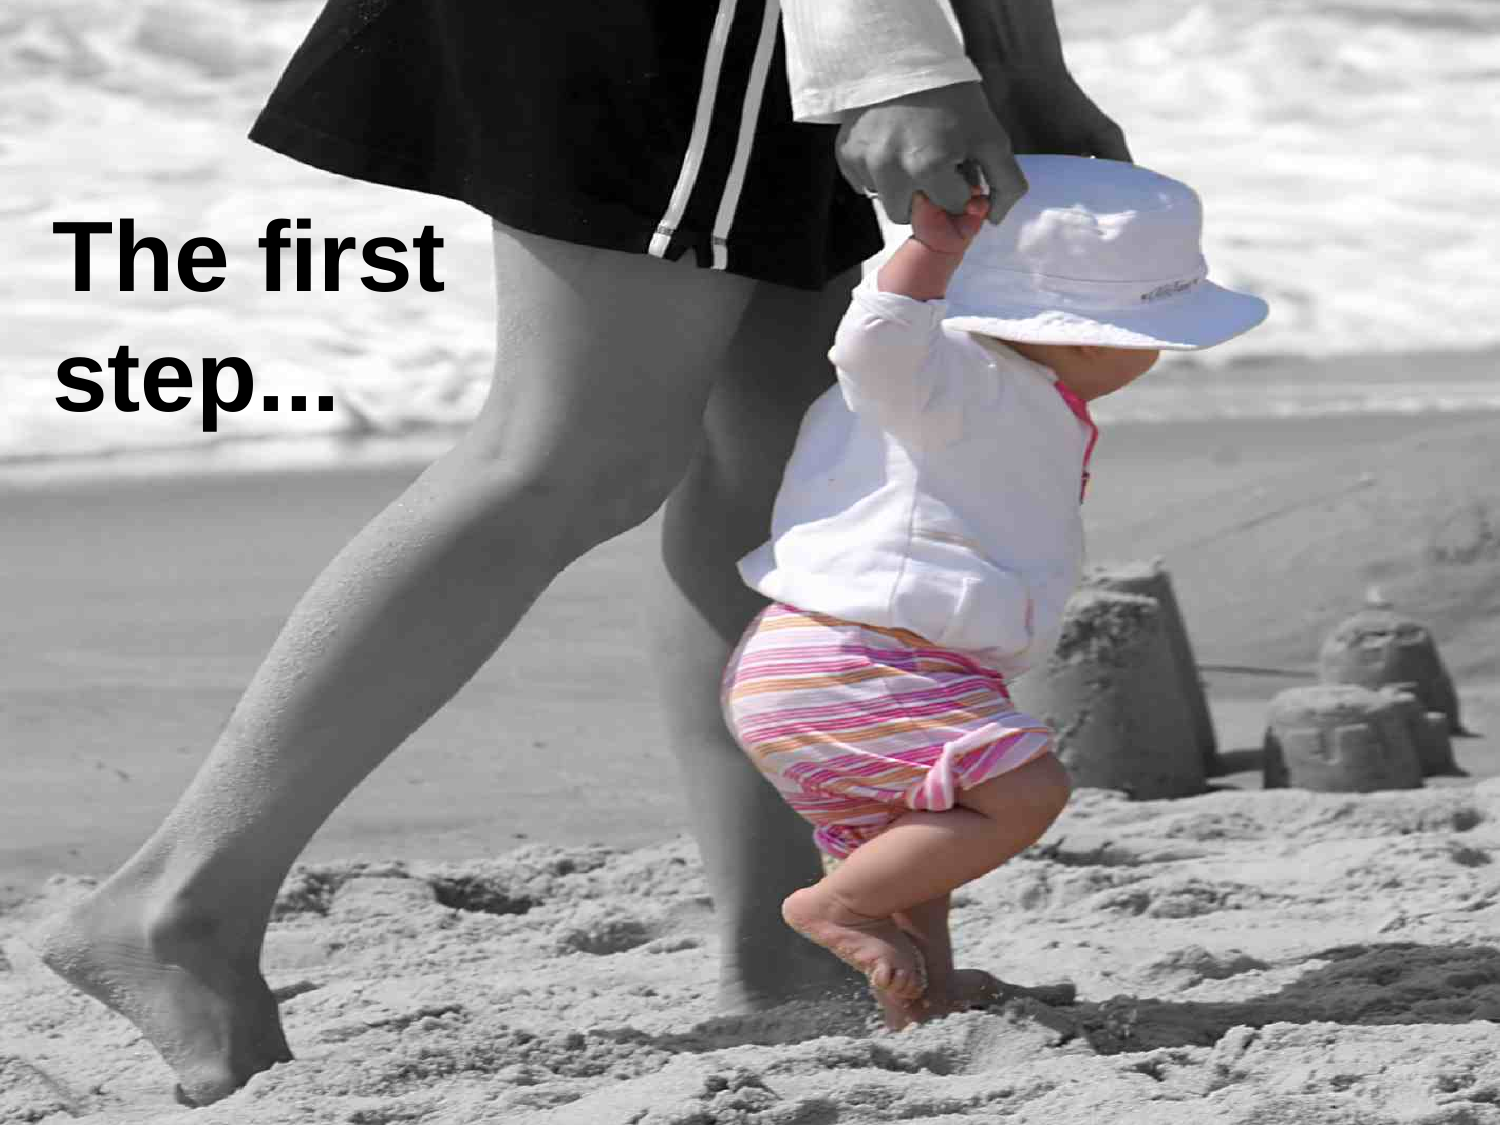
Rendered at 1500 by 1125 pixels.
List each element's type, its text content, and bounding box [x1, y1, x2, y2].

text_box The first step... [37, 183, 488, 439]
picture [0, 0, 1500, 1125]
